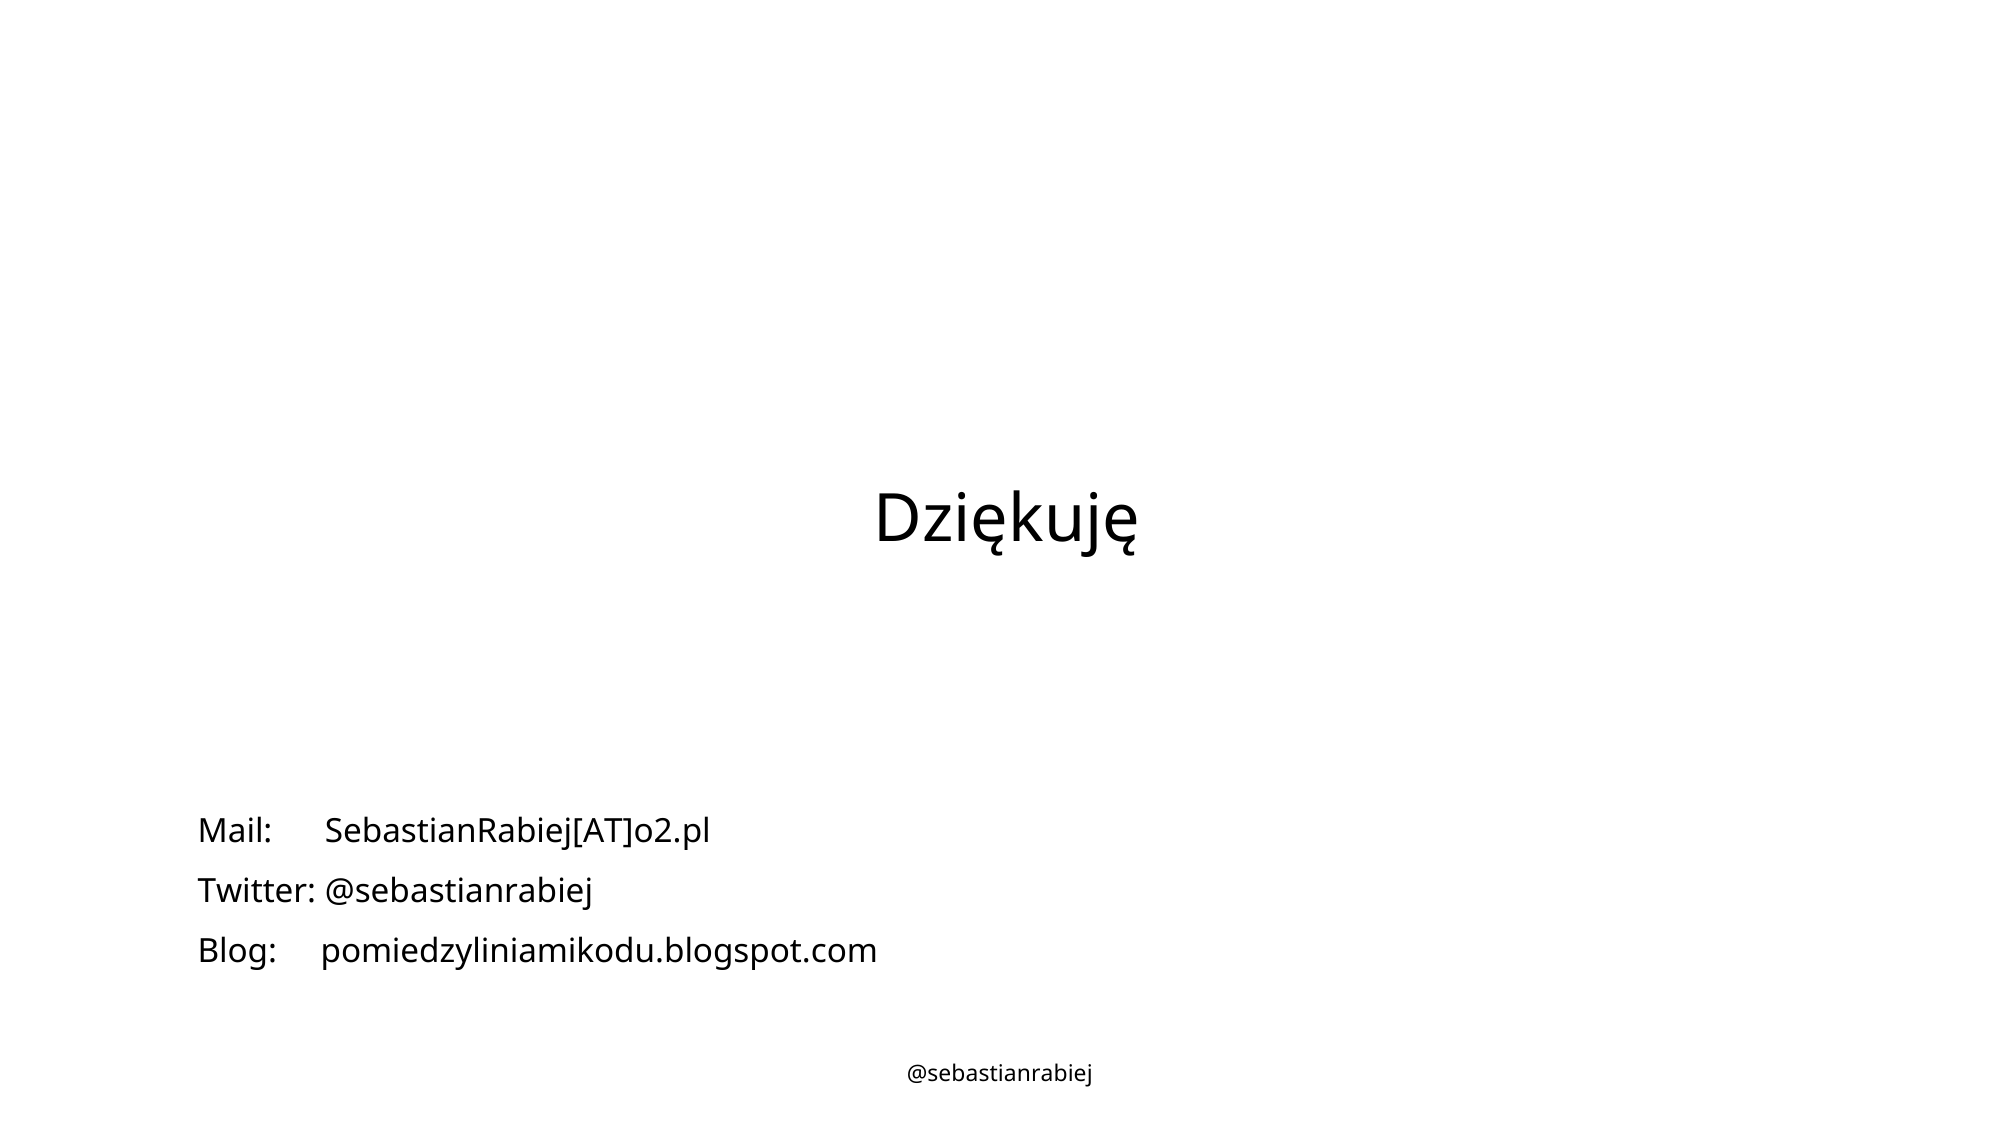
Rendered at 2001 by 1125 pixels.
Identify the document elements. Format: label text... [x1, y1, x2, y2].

text_box Dziękuję [859, 467, 1156, 562]
text_box Mail: SebastianRabiej[AT]o2.pl Twitter: @sebastianrabiej Blog: pomiedzyliniamikodu.blogspot.com [183, 782, 968, 977]
text_box @sebastianrabiej [662, 1042, 1338, 1103]
